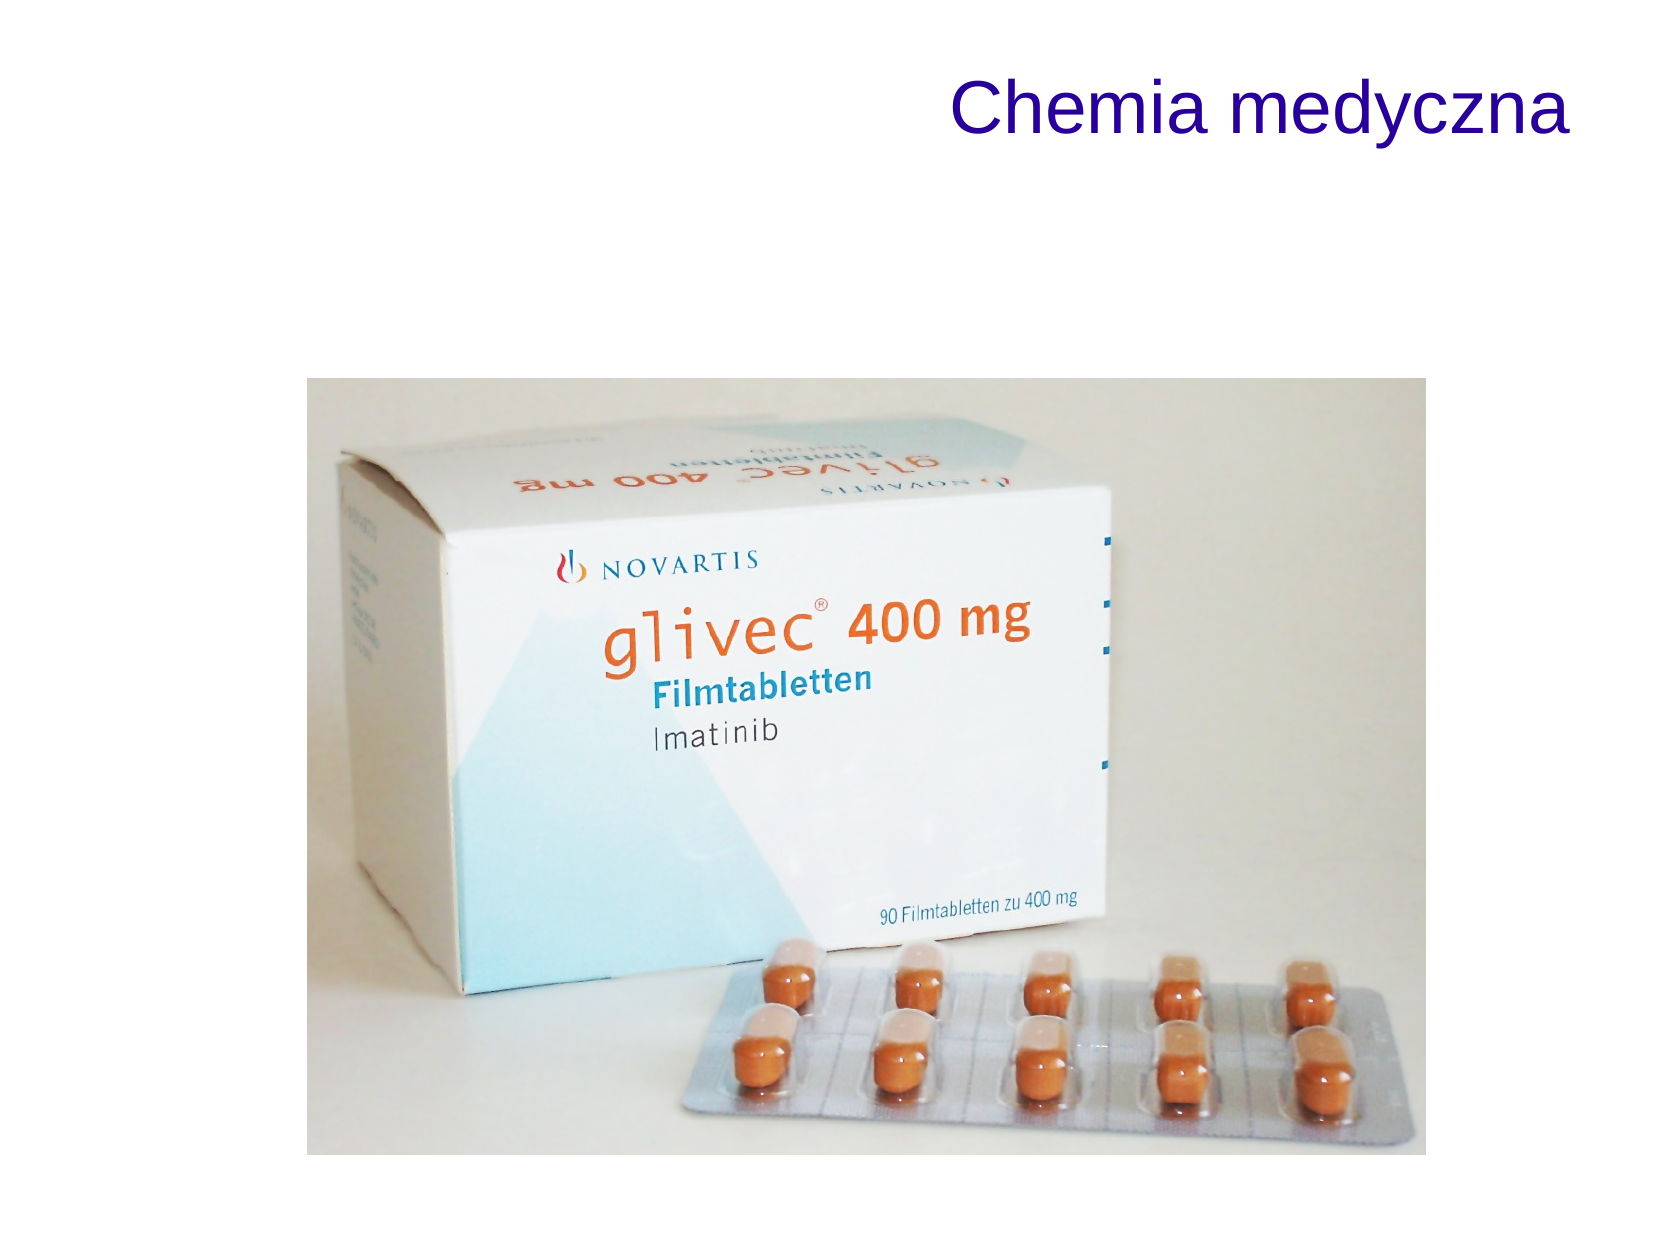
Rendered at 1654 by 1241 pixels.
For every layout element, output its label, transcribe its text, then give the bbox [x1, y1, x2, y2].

picture [307, 378, 1426, 1156]
title Chemia medyczna [82, 49, 1571, 166]
